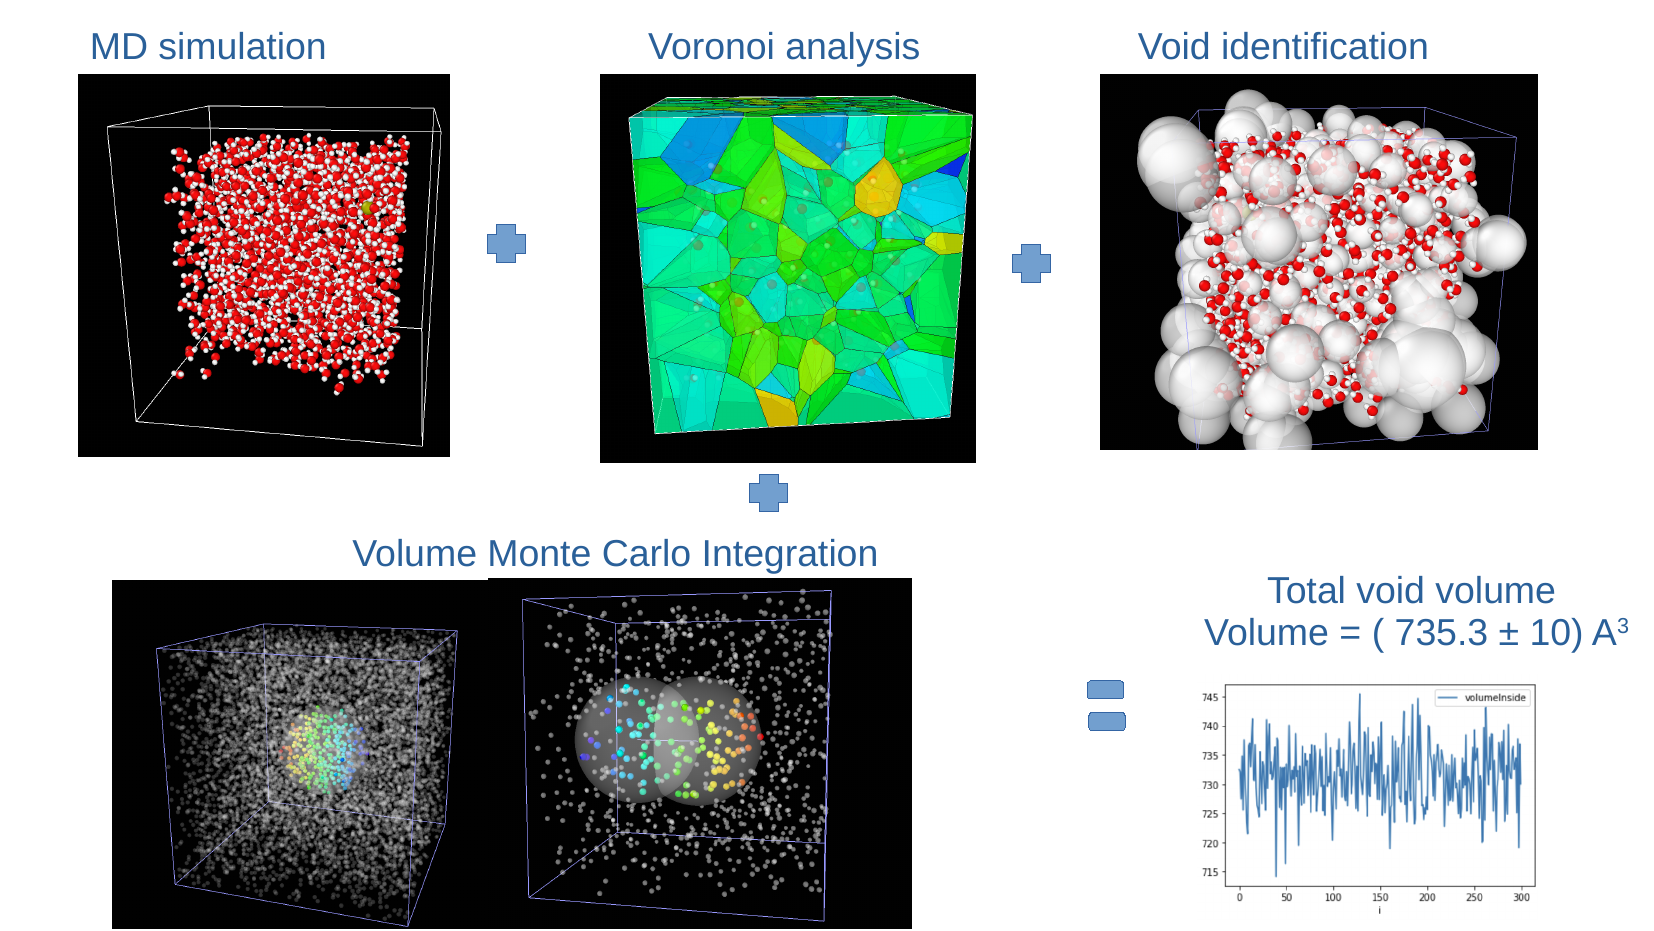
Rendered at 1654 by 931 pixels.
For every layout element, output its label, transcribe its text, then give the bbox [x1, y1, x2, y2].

text_box [1087, 680, 1124, 699]
picture [78, 74, 451, 457]
text_box MD simulation [75, 18, 342, 76]
text_box [1012, 244, 1051, 283]
picture [1197, 674, 1538, 920]
text_box Voronoi analysis [633, 18, 936, 76]
text_box [1088, 712, 1126, 731]
text_box Void identification [1123, 18, 1444, 76]
picture [112, 578, 912, 929]
picture [600, 74, 976, 463]
text_box Total void volume Volume = ( 735.3 ± 10) A3 [1189, 562, 1651, 662]
text_box Volume Monte Carlo Integration [337, 525, 894, 582]
picture [1100, 74, 1538, 451]
text_box [487, 224, 526, 263]
text_box [749, 474, 788, 512]
